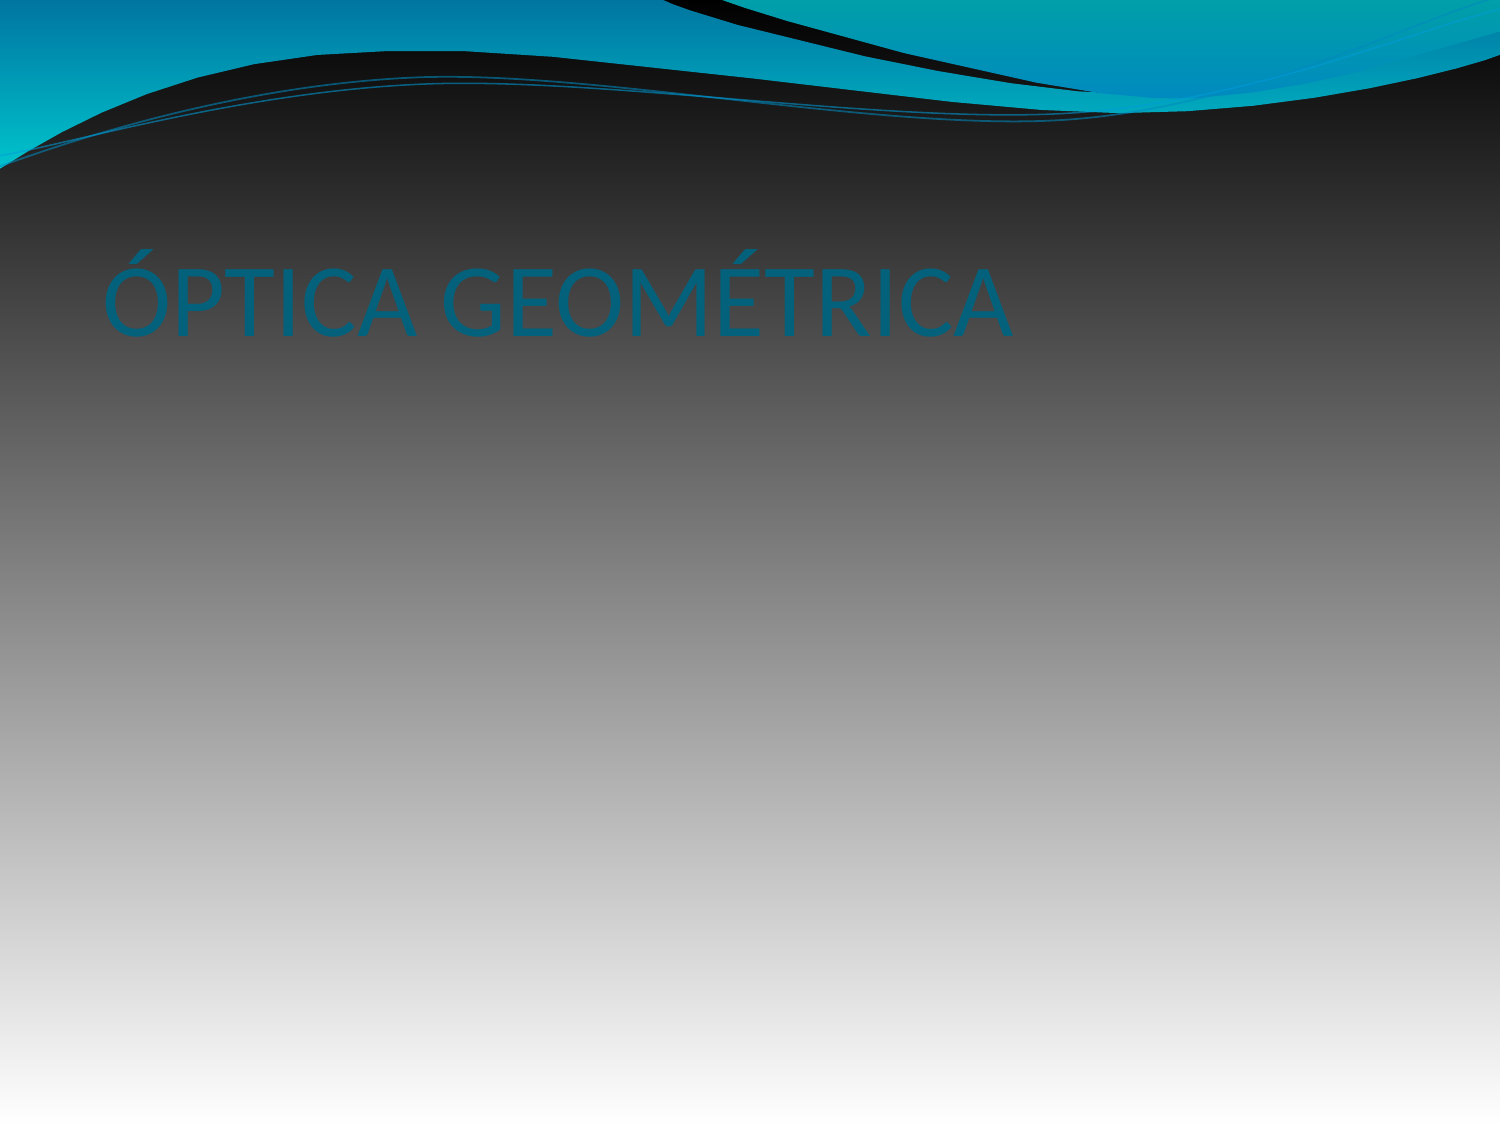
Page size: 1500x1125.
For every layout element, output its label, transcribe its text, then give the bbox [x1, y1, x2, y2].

subtitle [87, 529, 1376, 818]
title ÓPTICA GEOMÉTRICA [87, 224, 1376, 525]
